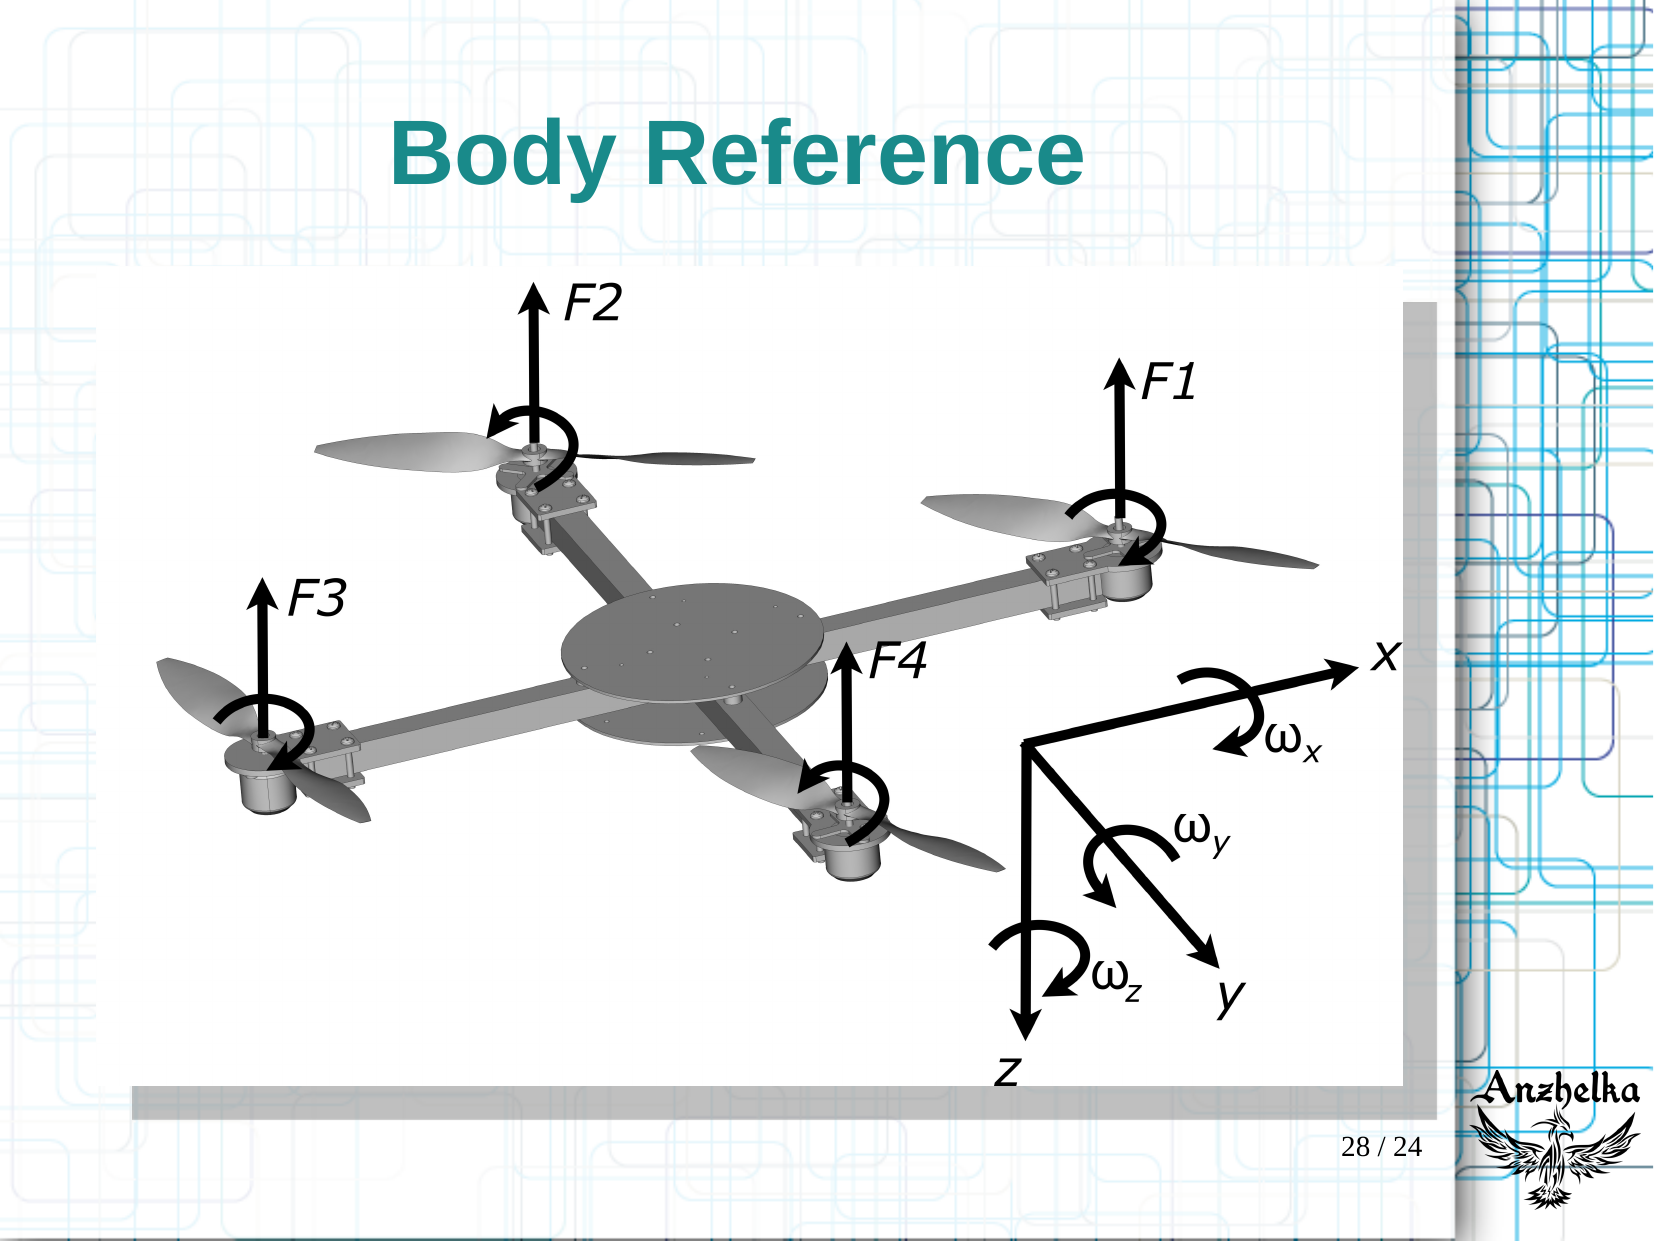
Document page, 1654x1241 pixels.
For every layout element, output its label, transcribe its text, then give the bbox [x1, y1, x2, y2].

picture [0, 0, 1654, 1241]
title Body Reference [58, 49, 1417, 257]
